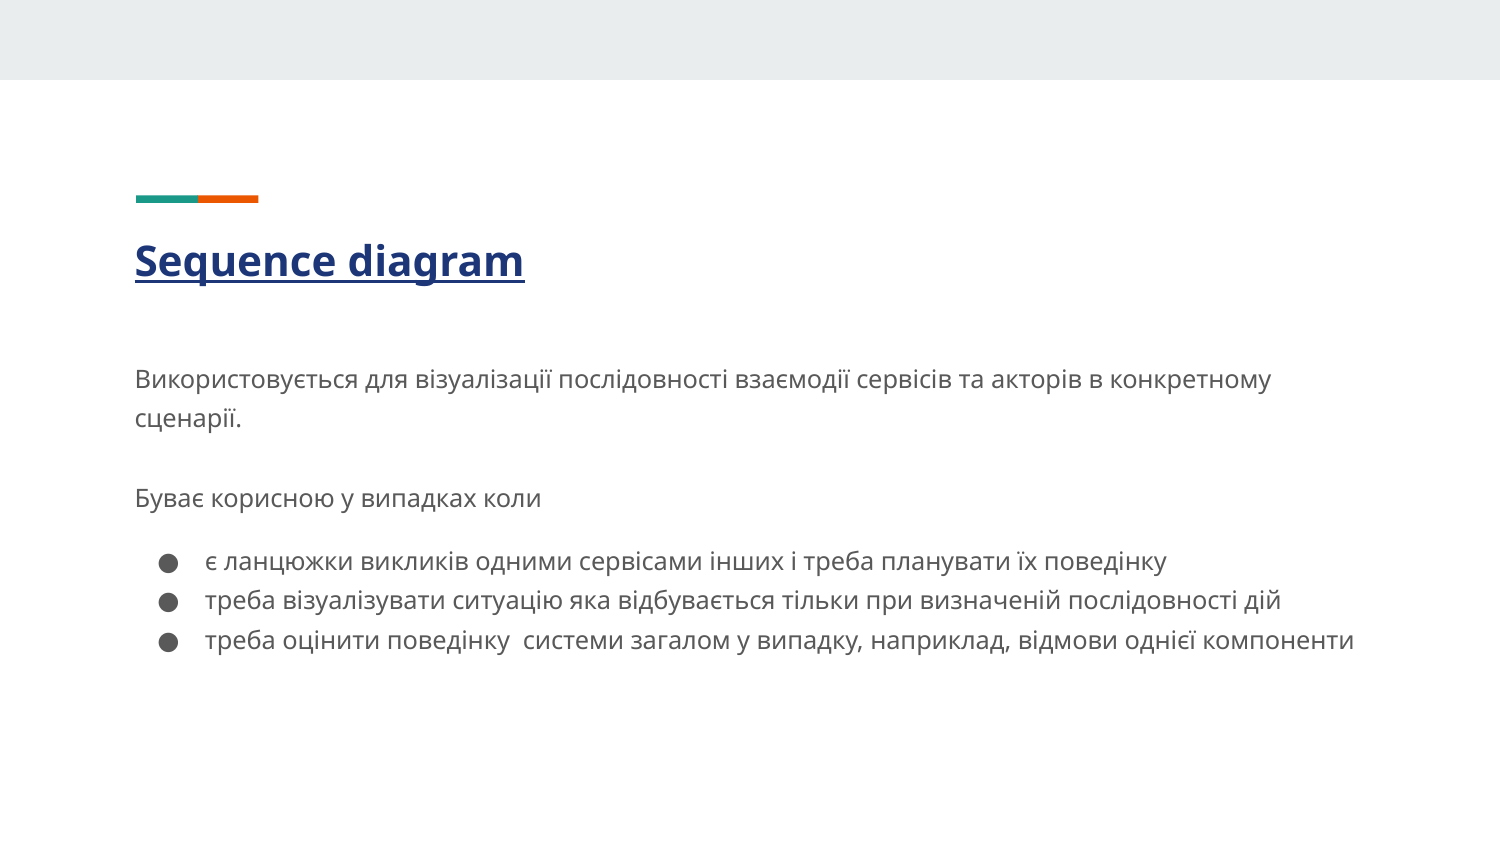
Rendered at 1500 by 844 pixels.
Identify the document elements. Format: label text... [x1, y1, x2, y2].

list Використовується для візуалізації послідовності взаємодії сервісів та акторів в конкретному сценарії. Буває корисною у випадках коли є ланцюжки викликів одними сервісами інших і треба планувати їх поведінку треба візуалізувати ситуацію яка відбувається тільки при визначеній послідовності дій треба оцінити поведінку системи загалом у випадку, наприклад, відмови однієї компоненти [119, 341, 1381, 712]
title Sequence diagram [119, 216, 1381, 305]
